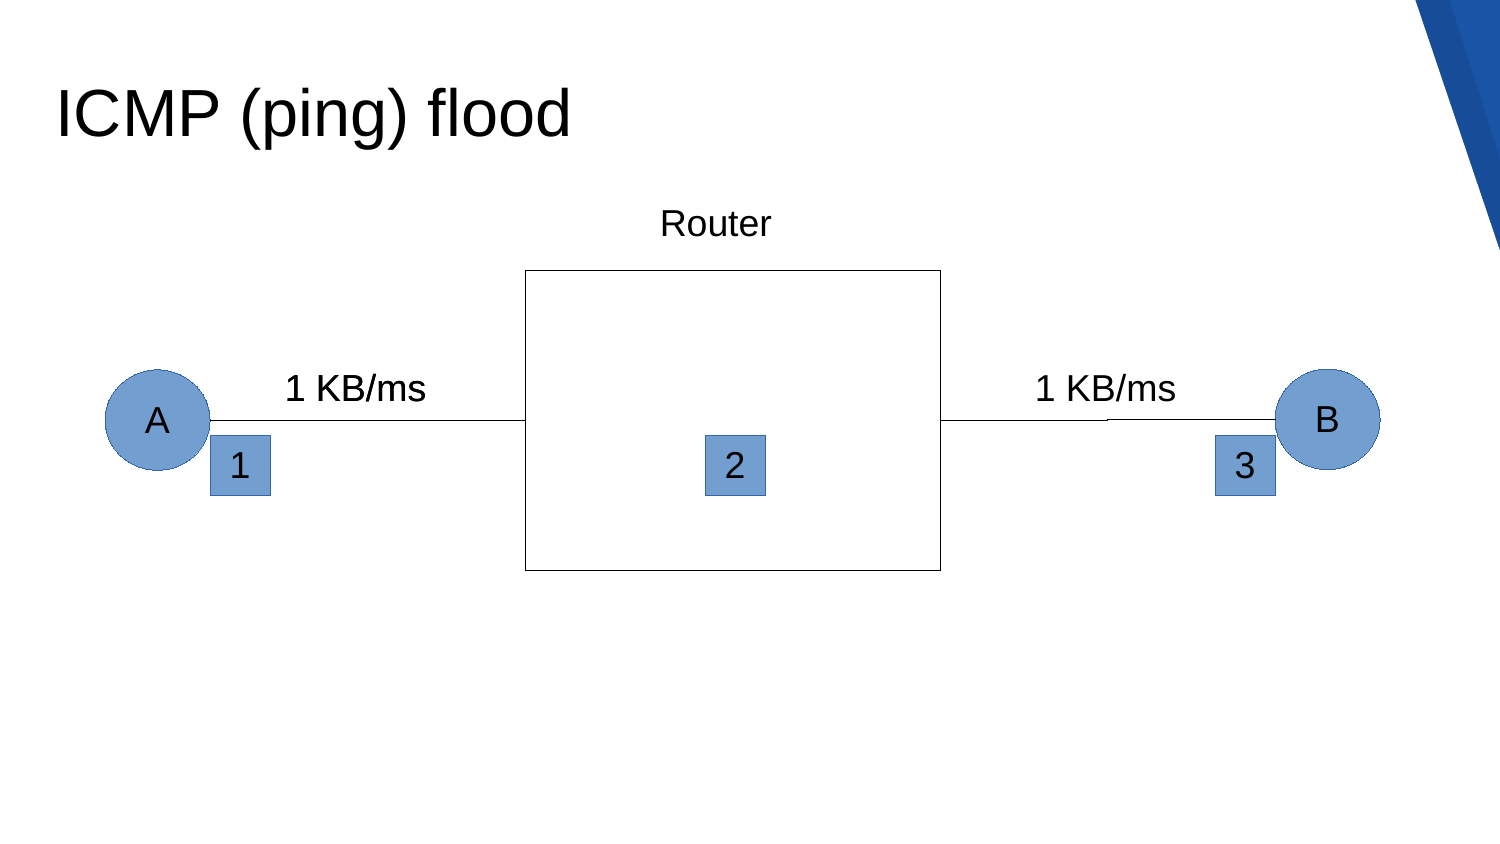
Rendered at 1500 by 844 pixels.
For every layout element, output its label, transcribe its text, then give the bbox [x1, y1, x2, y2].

text_box 1 KB/ms [1020, 360, 1192, 417]
text_box Router [645, 195, 787, 252]
text_box 1 [210, 435, 271, 496]
text_box 2 [705, 435, 766, 496]
title ICMP (ping) flood [40, 97, 829, 166]
text_box B [1275, 369, 1381, 470]
text_box [525, 270, 941, 571]
text_box 3 [1215, 435, 1276, 496]
text_box 1 KB/ms [270, 360, 442, 417]
text_box A [105, 369, 211, 471]
